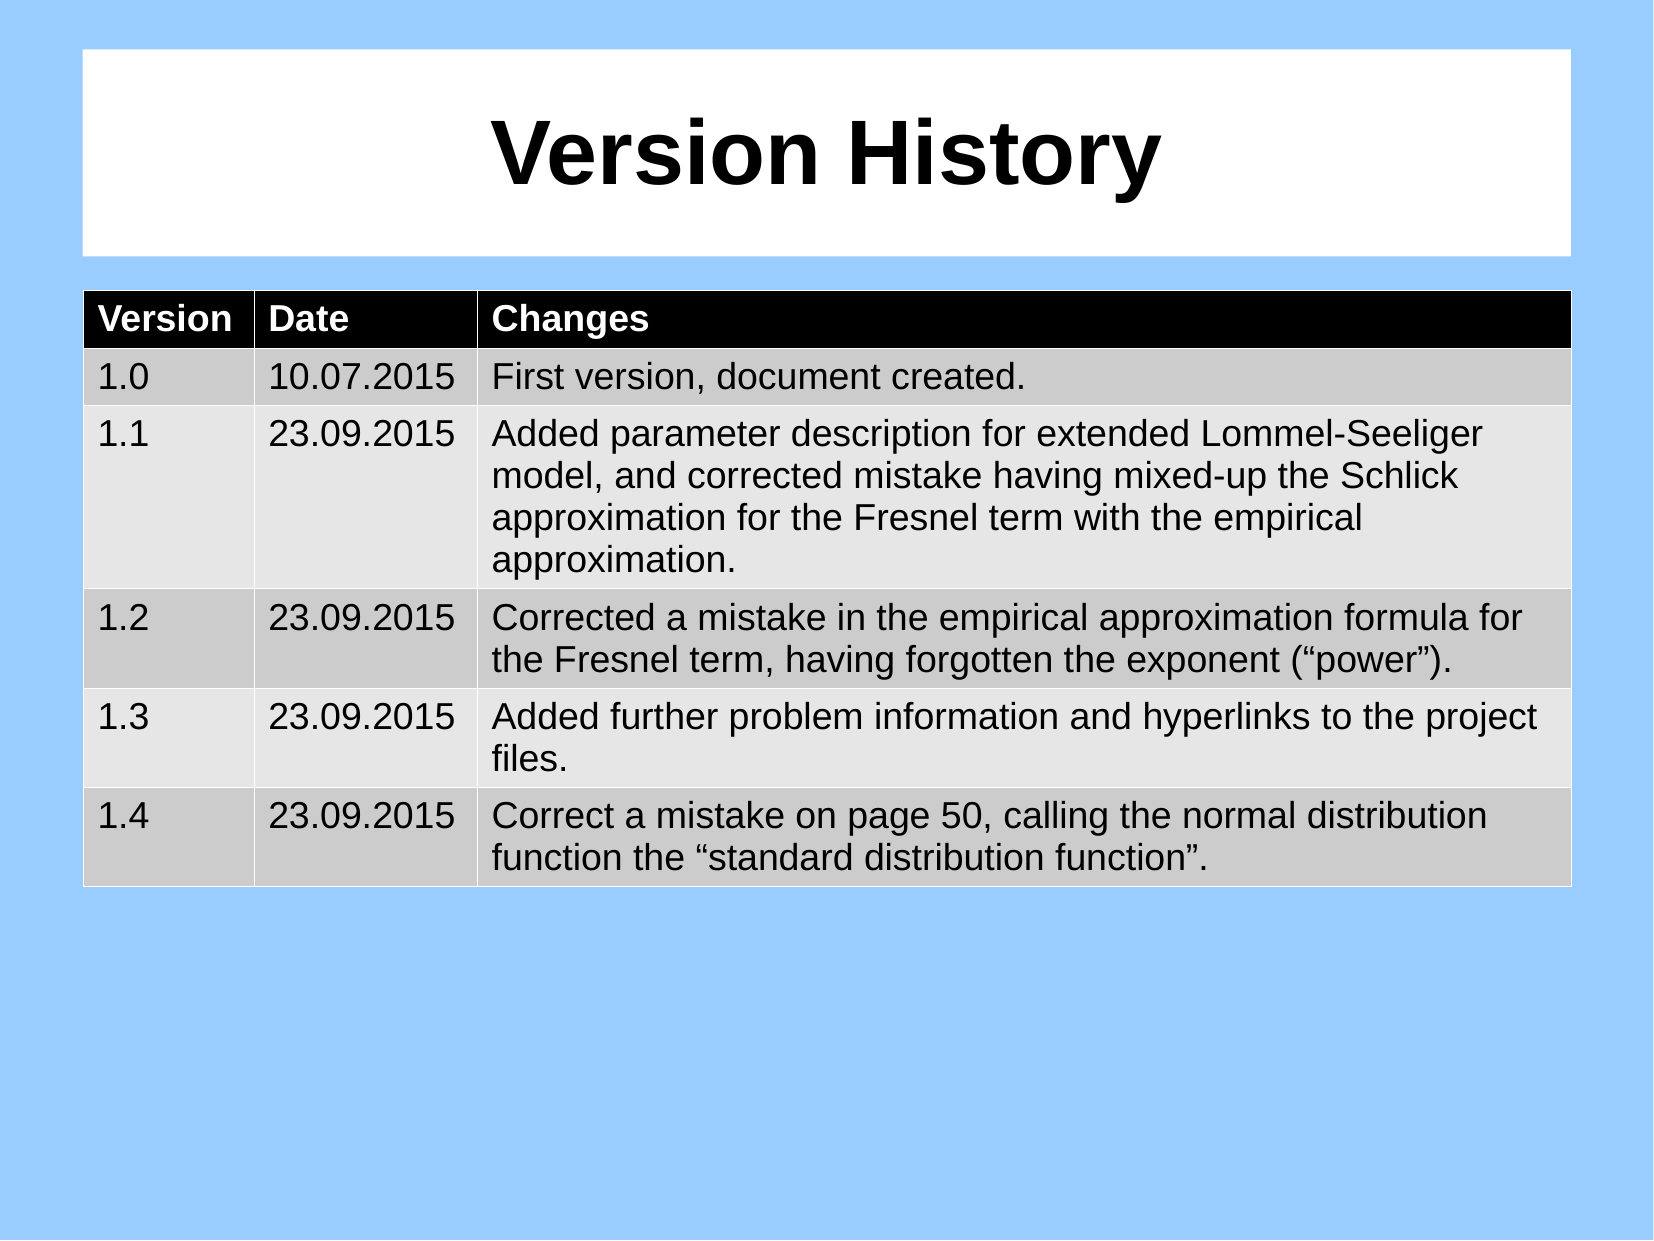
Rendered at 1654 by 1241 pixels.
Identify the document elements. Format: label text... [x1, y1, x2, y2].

table_cell Added parameter description for extended Lommel-Seeliger model, and corrected mistake having mixed-up the Schlick approximation for the Fresnel term with the empirical approximation. [478, 406, 1571, 588]
table_cell 23.09.2015 [255, 788, 477, 886]
table_cell Corrected a mistake in the empirical approximation formula for the Fresnel term, having forgotten the exponent (“power”). [478, 589, 1571, 688]
table_header Changes [478, 291, 1571, 348]
table_cell Correct a mistake on page 50, calling the normal distribution function the “standard distribution function”. [478, 788, 1571, 886]
table_header Date [255, 291, 477, 348]
table_cell Added further problem information and hyperlinks to the project files. [478, 689, 1571, 787]
table_cell 1.1 [84, 406, 254, 588]
table_cell 1.3 [84, 689, 254, 787]
table_cell 23.09.2015 [255, 406, 477, 588]
table_cell 1.0 [84, 349, 254, 405]
title Version History [82, 49, 1571, 257]
table_cell First version, document created. [478, 349, 1571, 405]
table_cell 1.4 [84, 788, 254, 886]
table_cell 10.07.2015 [255, 349, 477, 405]
table_cell 23.09.2015 [255, 689, 477, 787]
table_cell 1.2 [84, 589, 254, 688]
table_cell 23.09.2015 [255, 589, 477, 688]
table_header Version [84, 291, 254, 348]
